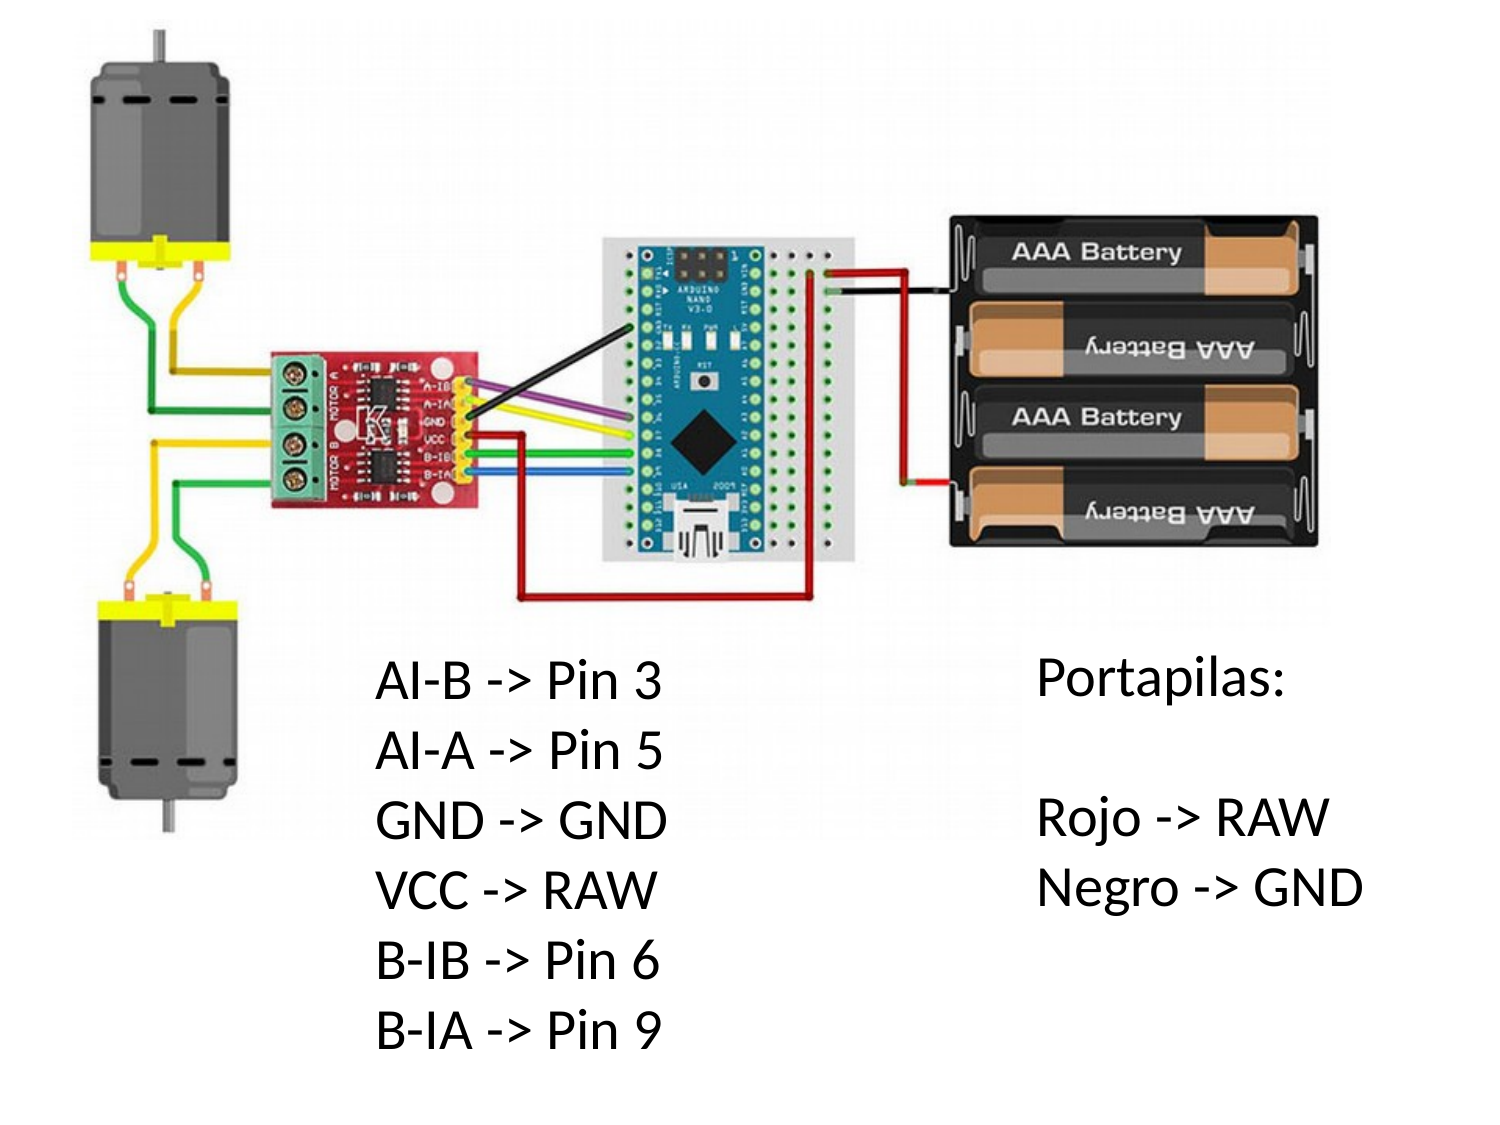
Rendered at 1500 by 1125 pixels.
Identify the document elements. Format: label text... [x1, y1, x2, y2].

picture [72, 19, 1331, 840]
text_box AI-B -> Pin 3 AI-A -> Pin 5 GND -> GND VCC -> RAW B-IB -> Pin 6 B-IA -> Pin 9 [360, 633, 818, 1073]
text_box Portapilas: Rojo -> RAW Negro -> GND [1021, 630, 1399, 929]
